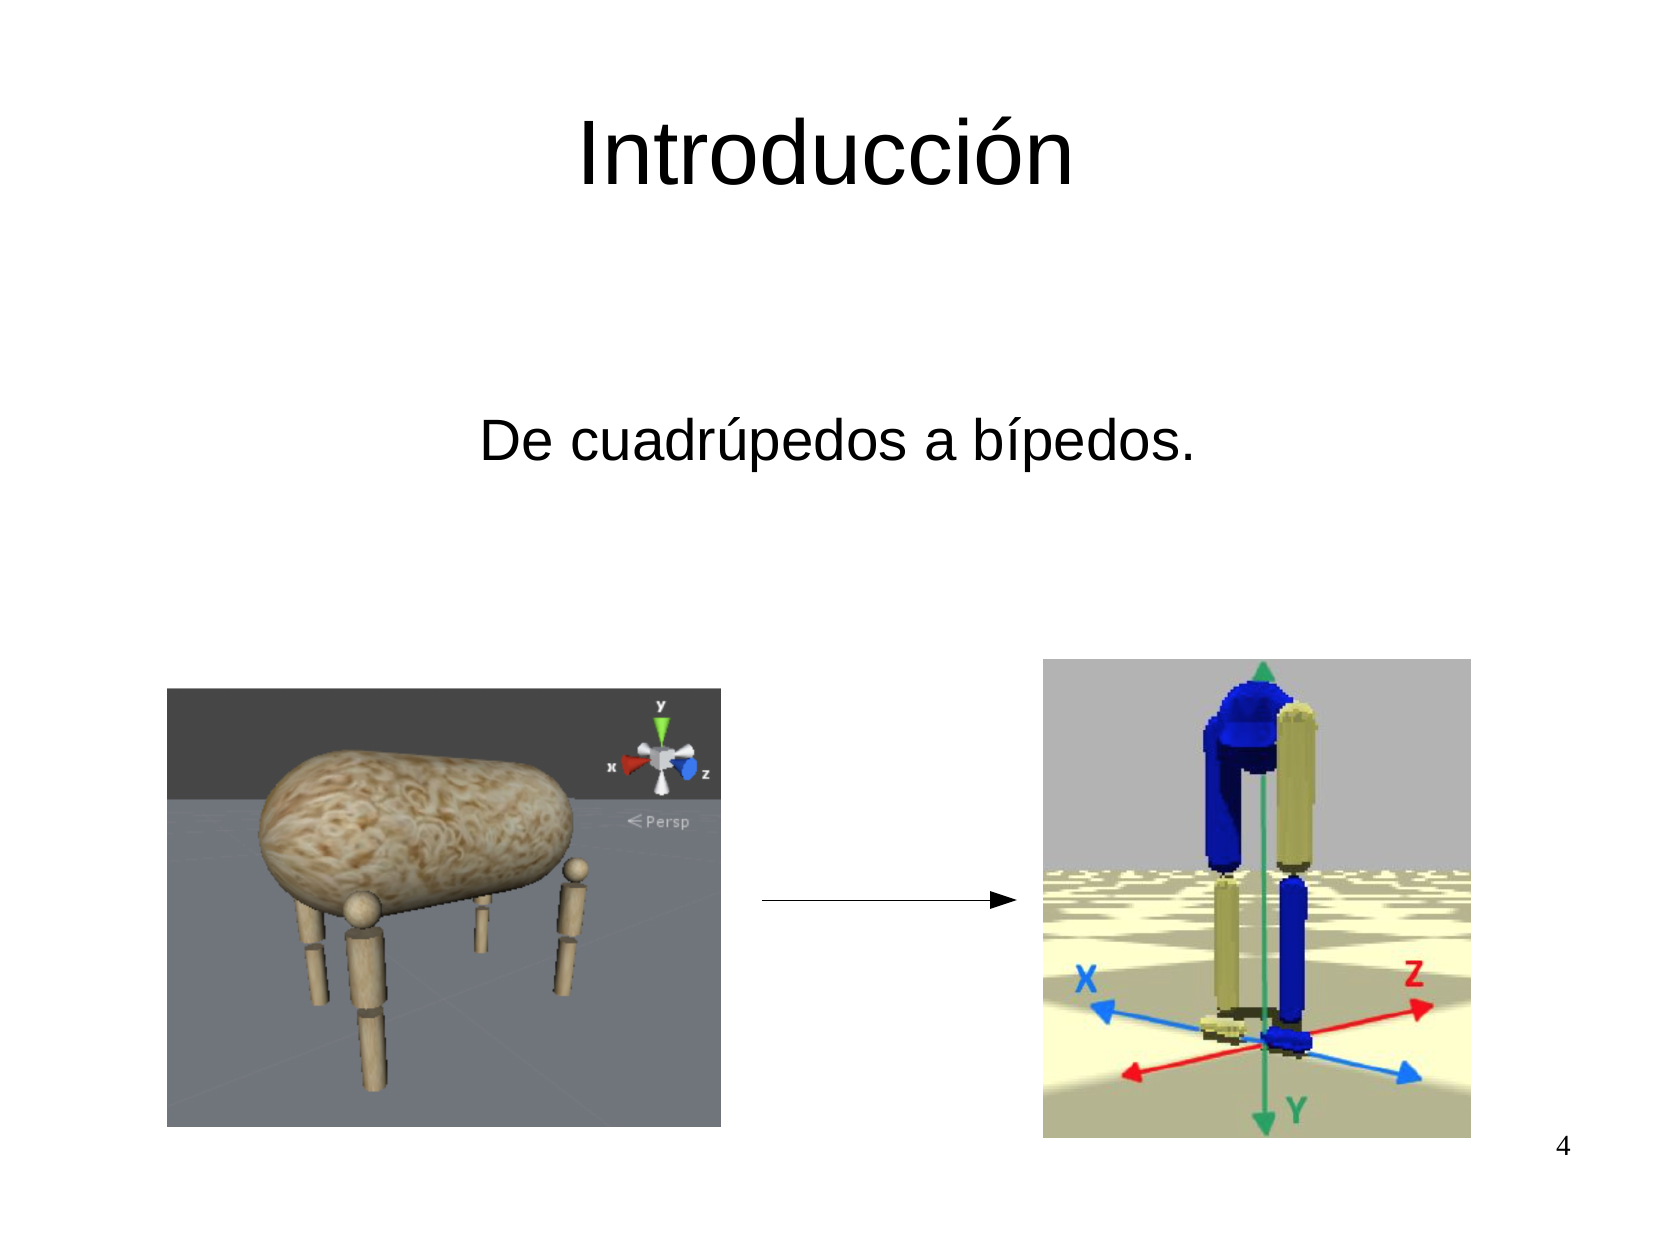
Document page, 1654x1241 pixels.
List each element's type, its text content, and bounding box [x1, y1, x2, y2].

picture [166, 688, 721, 1127]
picture [1043, 659, 1471, 1138]
title Introducción [82, 49, 1571, 257]
text_box De cuadrúpedos a bípedos. [90, 400, 1576, 526]
